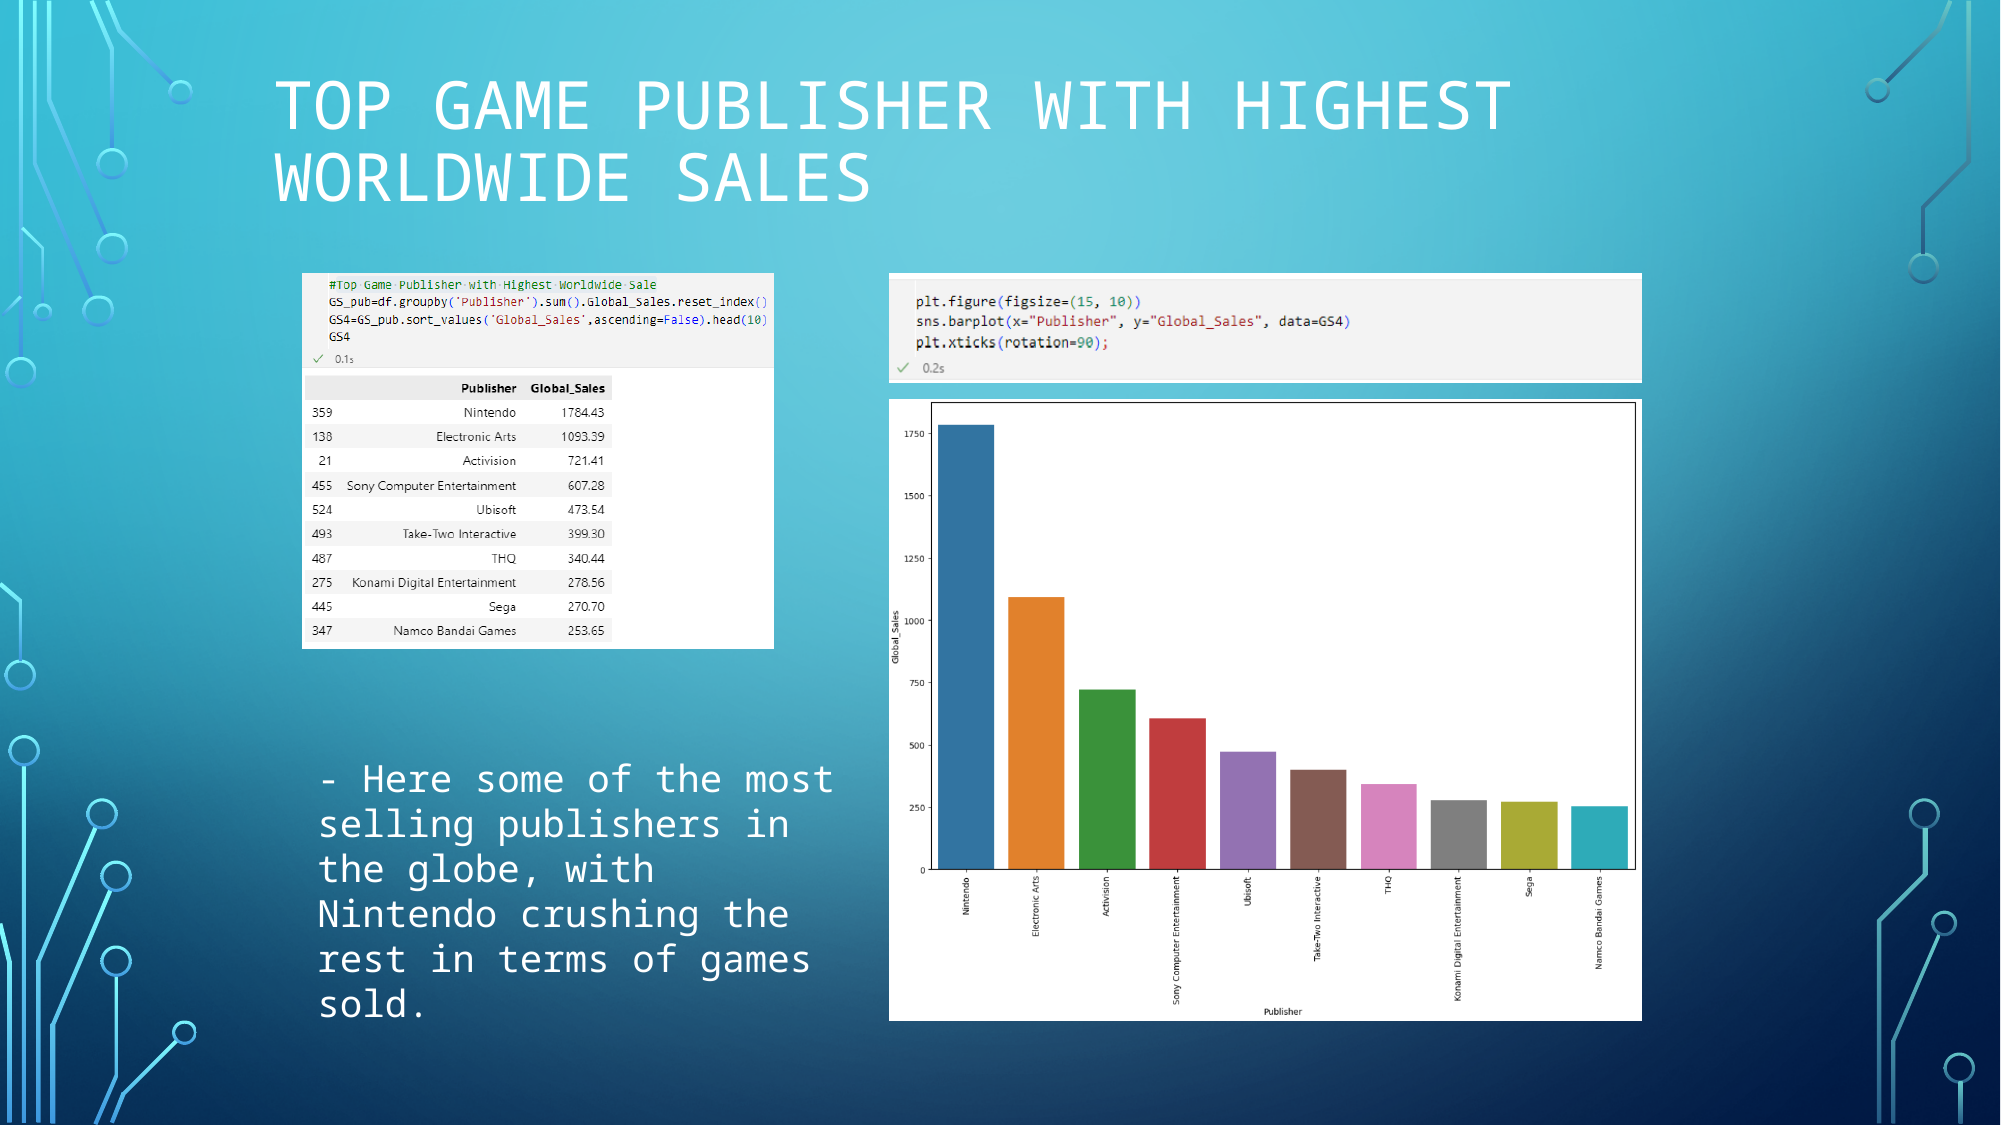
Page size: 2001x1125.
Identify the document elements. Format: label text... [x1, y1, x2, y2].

title Top Game Publisher with Highest Worldwide Sales [258, 62, 1884, 306]
picture [302, 273, 774, 649]
picture [889, 273, 1642, 383]
picture [889, 399, 1642, 1021]
text_box - Here some of the most selling publishers in the globe, with Nintendo crushing the rest in terms of games sold. [302, 746, 859, 990]
